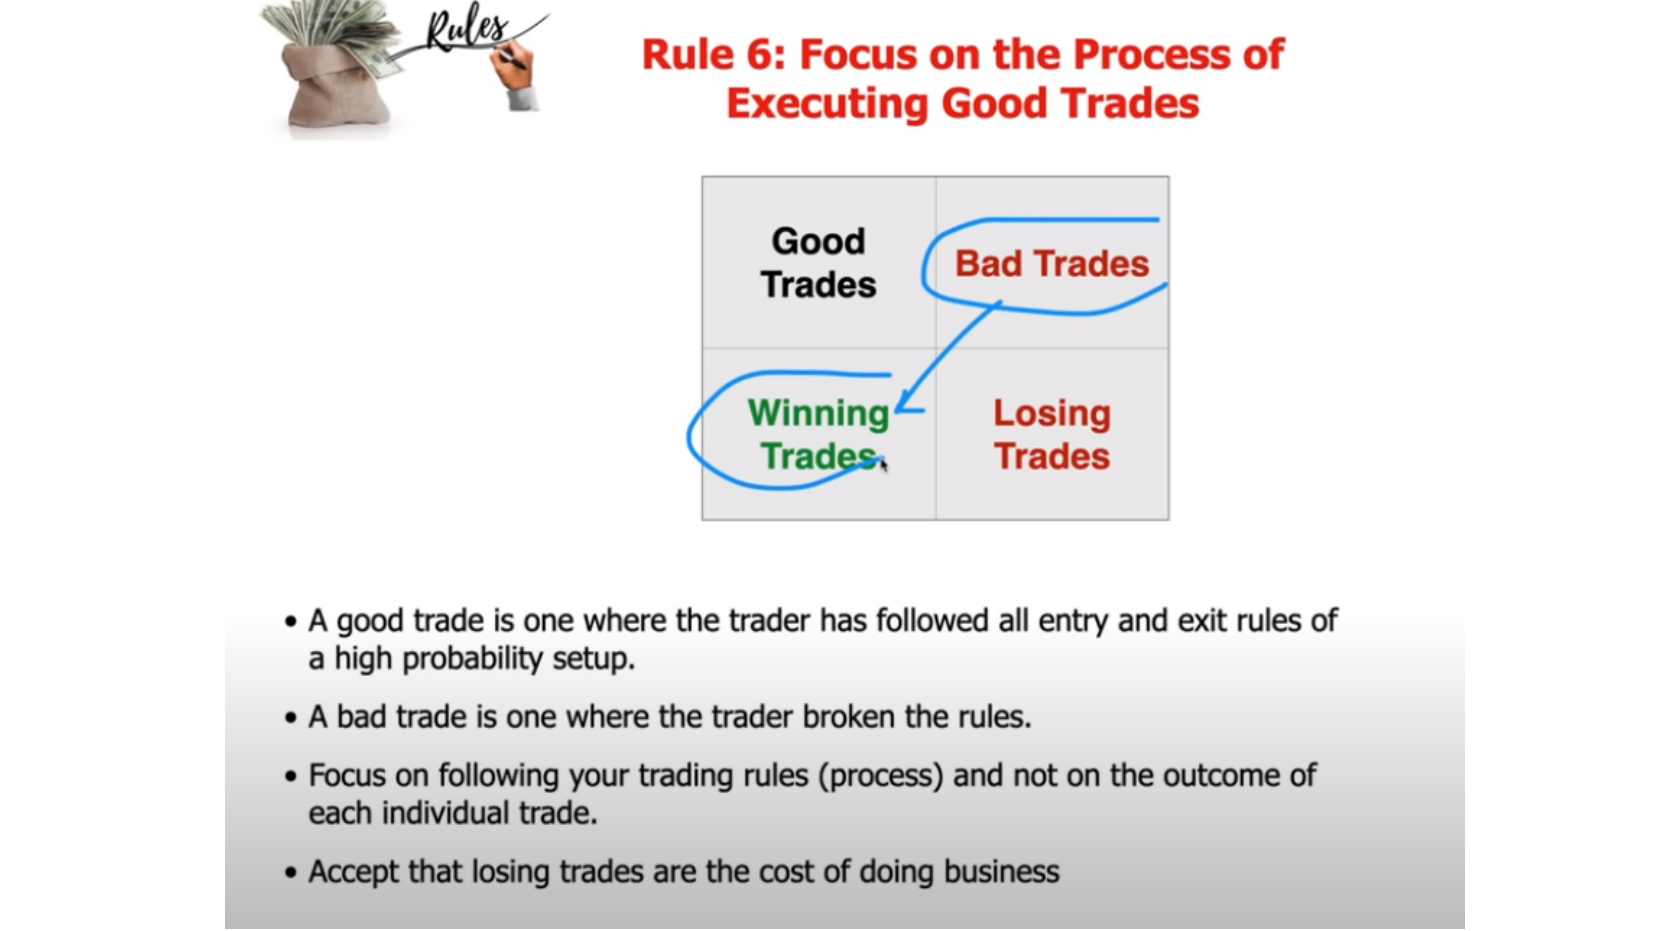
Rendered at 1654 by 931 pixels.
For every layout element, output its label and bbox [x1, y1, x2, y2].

picture [225, 0, 1465, 929]
